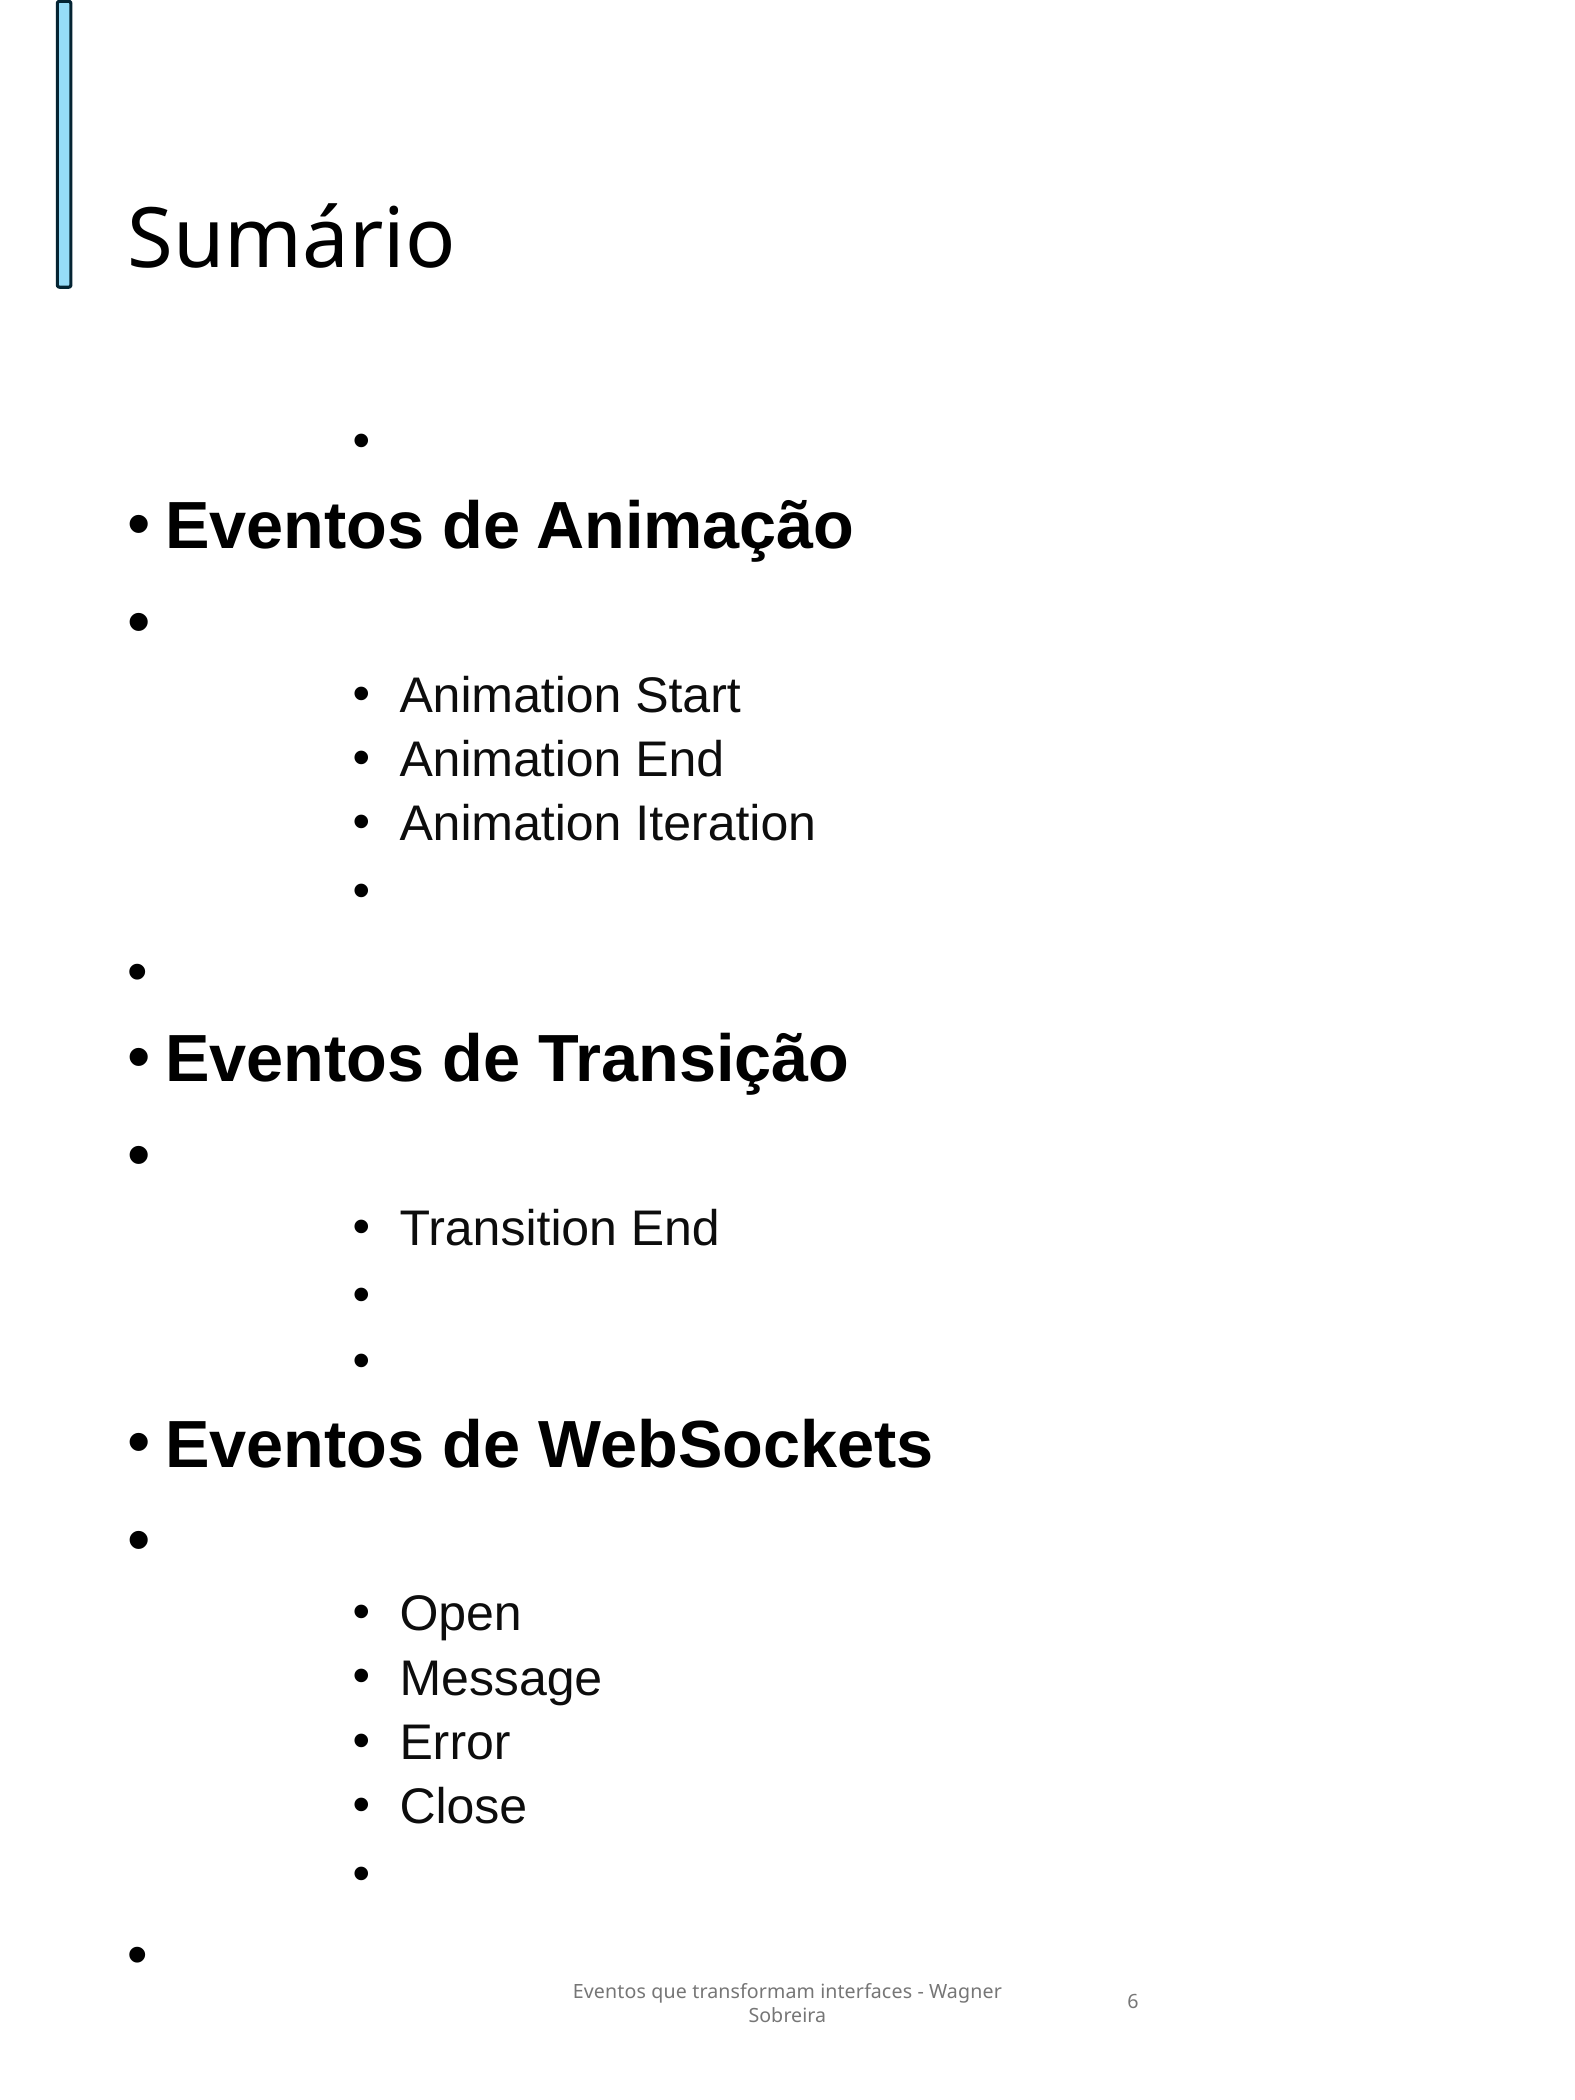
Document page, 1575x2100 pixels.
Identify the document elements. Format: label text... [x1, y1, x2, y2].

text_box [57, 1, 71, 288]
slide_number 6 [1112, 1946, 1467, 2059]
text_box Eventos de Animação Animation Start Animation End Animation Iteration Eventos de Transição Transition End Eventos de WebSockets Open Message Error Close [112, 402, 1477, 2100]
footer Eventos que transformam interfaces - Wagner Sobreira [521, 1946, 1054, 2059]
text_box Sumário [112, 188, 1477, 343]
